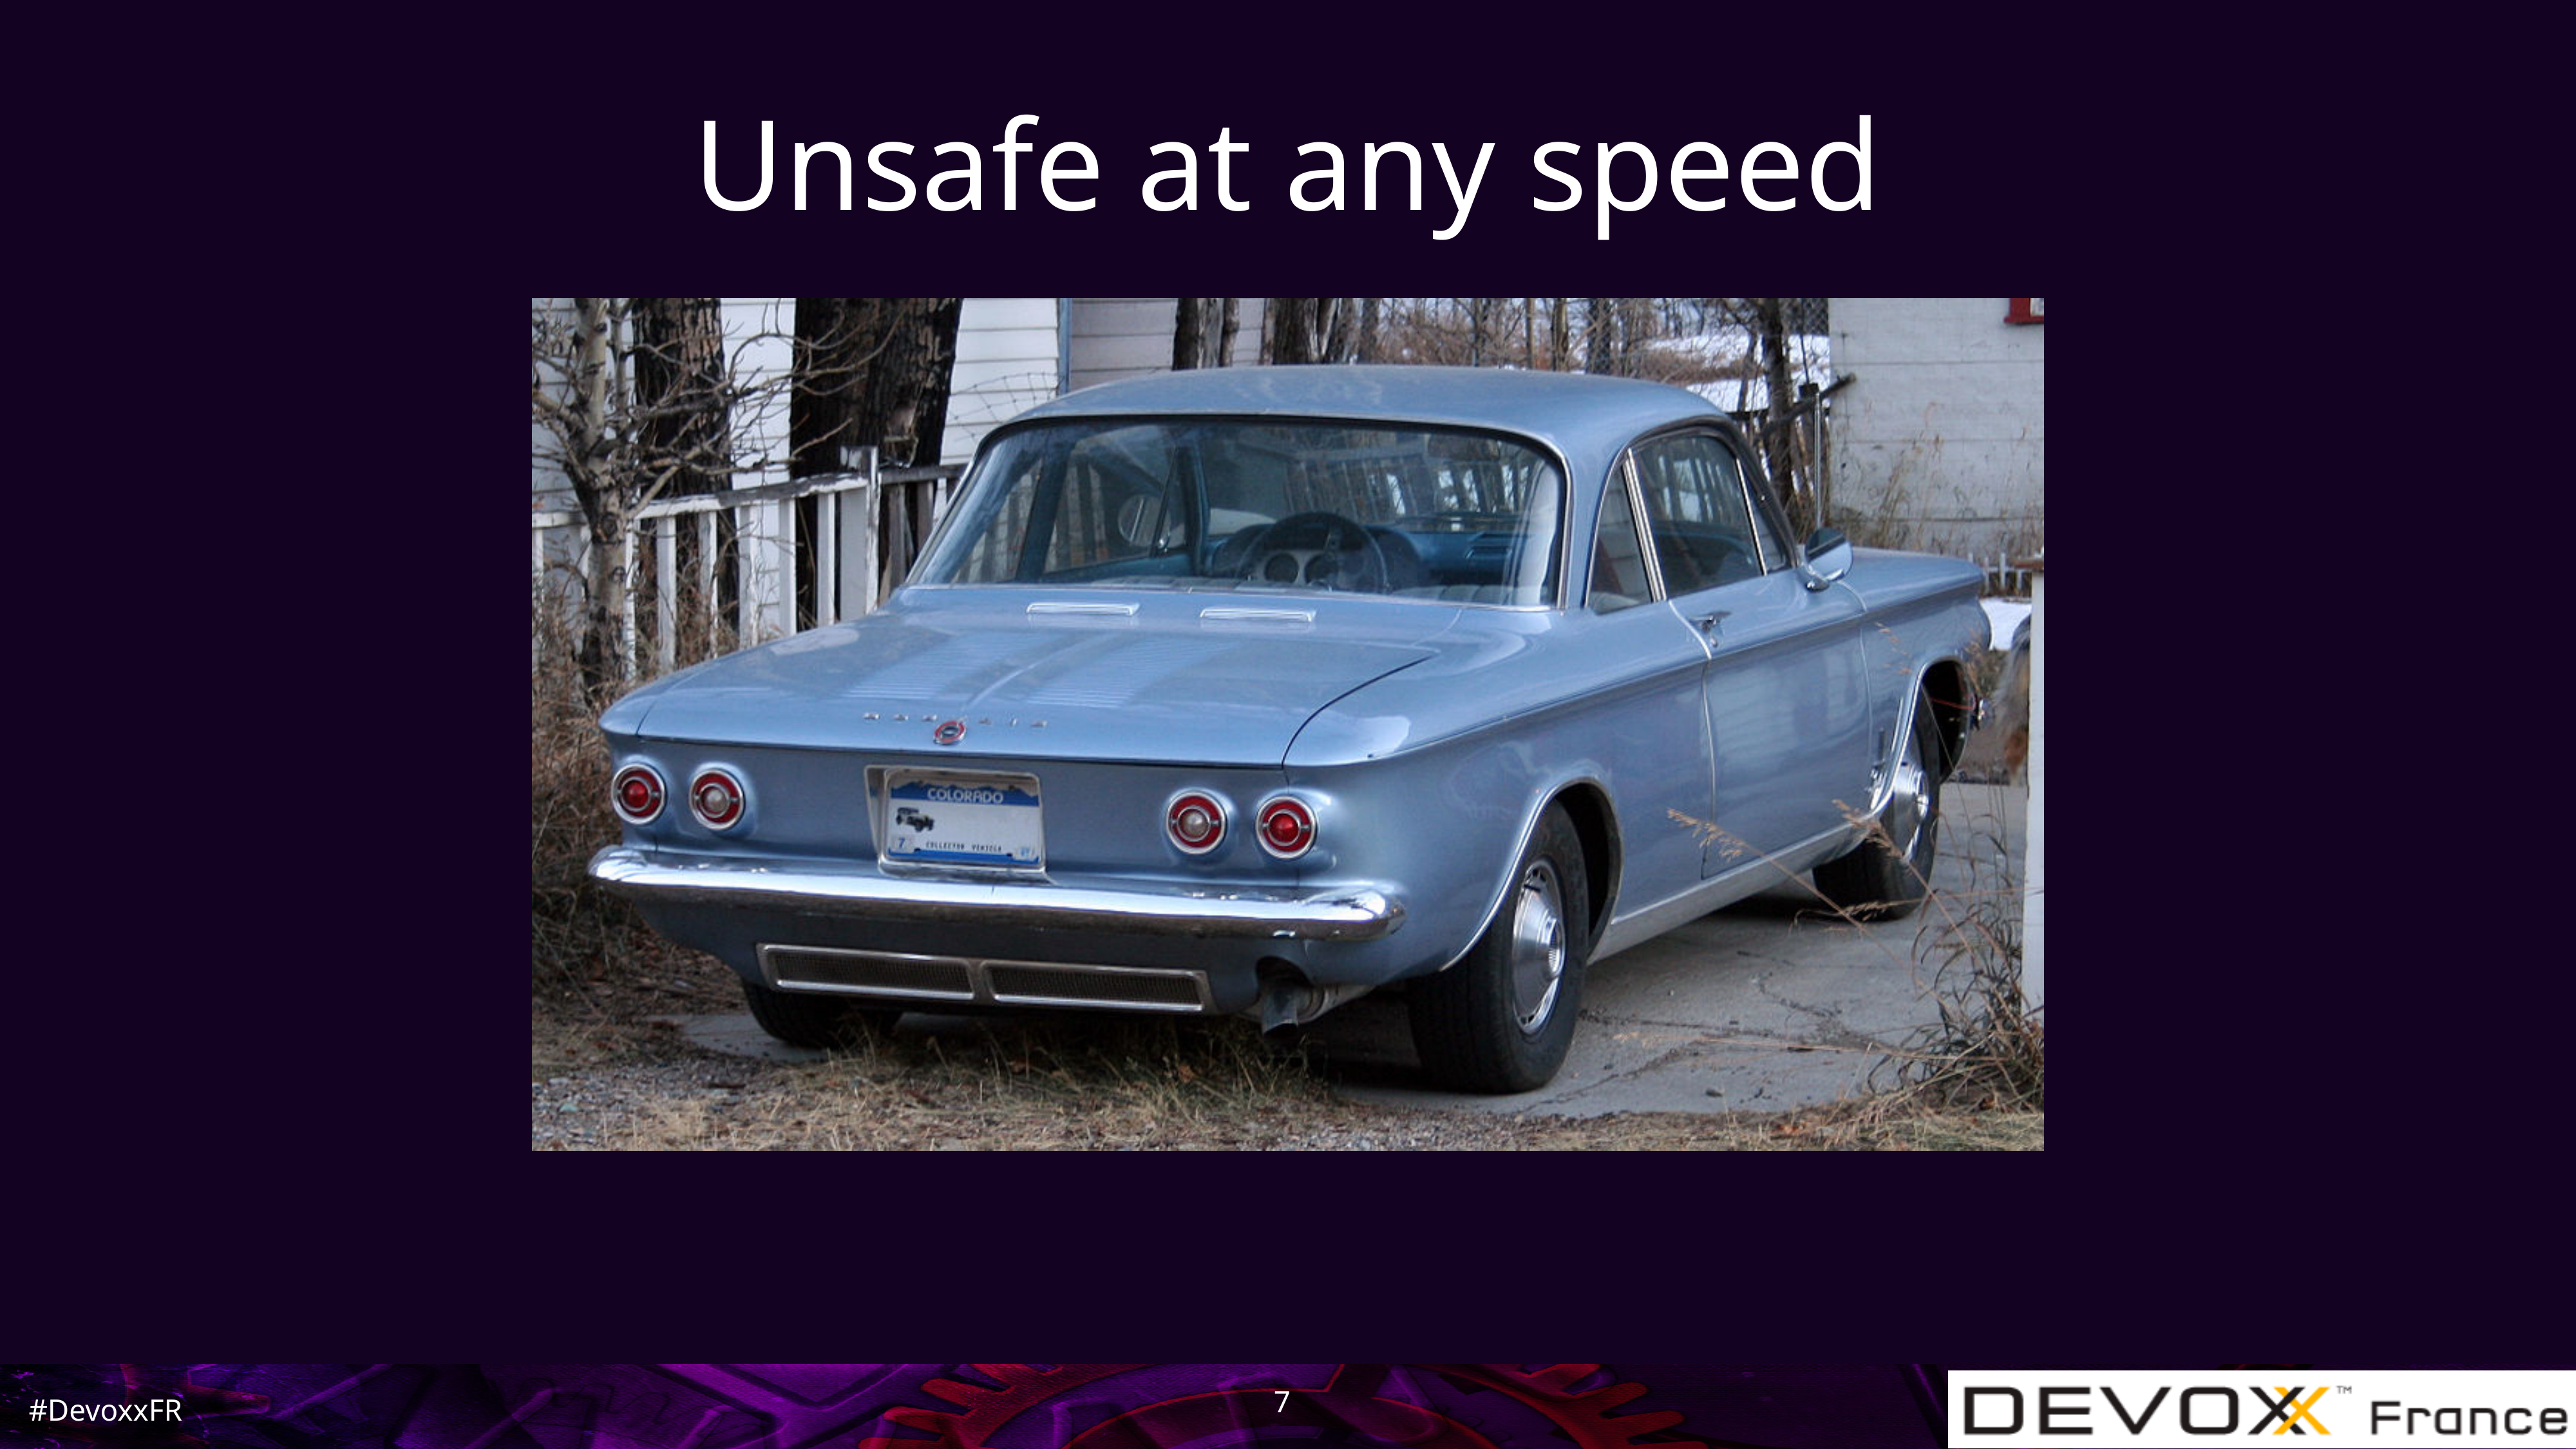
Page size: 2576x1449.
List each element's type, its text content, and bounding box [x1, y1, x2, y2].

picture [532, 298, 2044, 1151]
slide_number <number> [1255, 1375, 1310, 1427]
title Unsafe at any speed [463, 0, 2113, 321]
picture [0, 1364, 2576, 1449]
